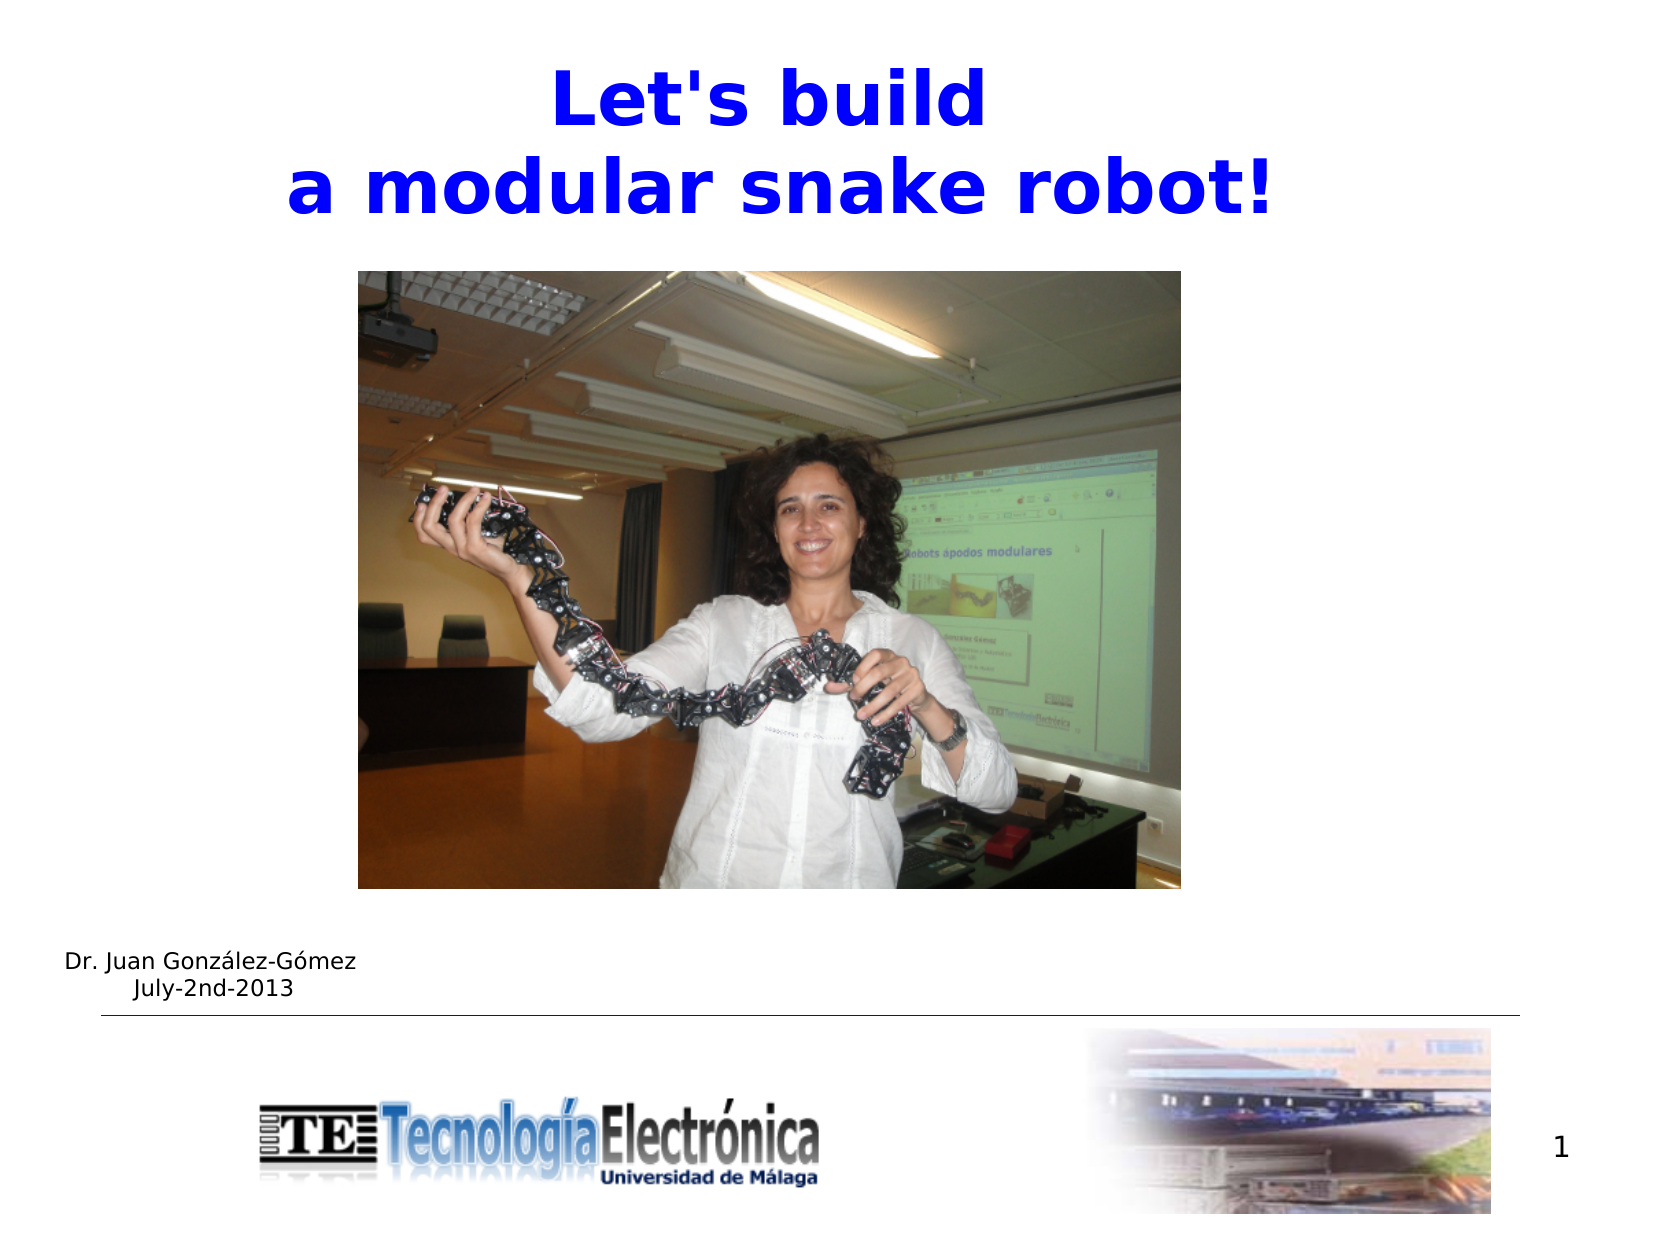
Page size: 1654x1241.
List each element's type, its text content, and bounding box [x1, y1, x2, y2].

text_box Dr. Juan González-Gómez July-2nd-2013 [49, 940, 380, 1010]
text_box Let's build a modular snake robot! [272, 49, 1294, 239]
picture [358, 271, 1181, 889]
picture [247, 1028, 1491, 1214]
